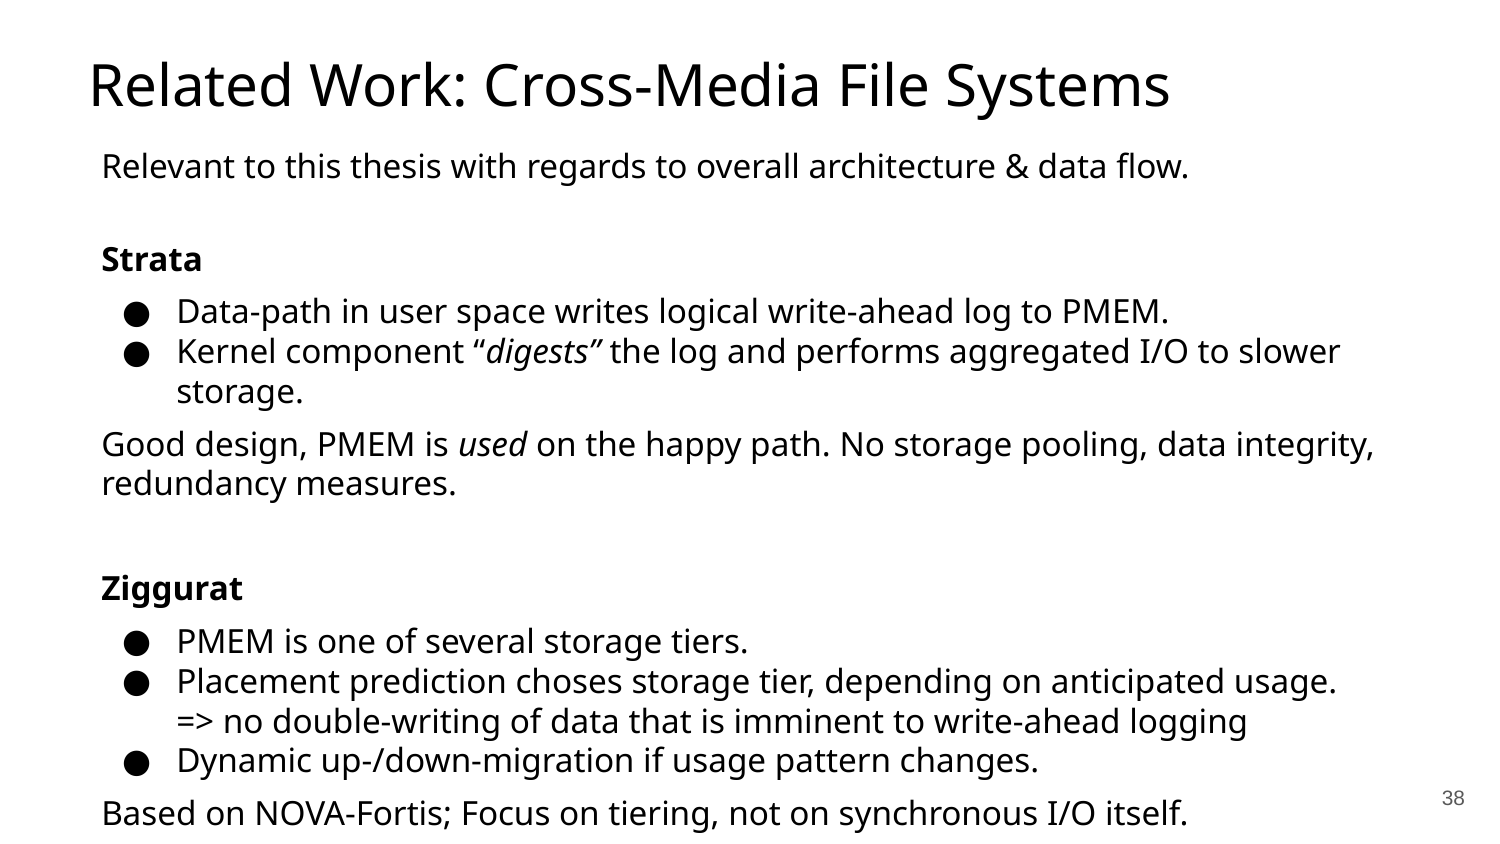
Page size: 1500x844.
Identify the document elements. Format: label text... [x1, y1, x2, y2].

slide_number <number> [1389, 764, 1480, 830]
text_box Relevant to this thesis with regards to overall architecture & data flow. Strata Data-path in user space writes logical write-ahead log to PMEM. Kernel component “digests” the log and performs aggregated I/O to slower storage. Good design, PMEM is used on the happy path. No storage pooling, data integrity, redundancy measures. Ziggurat PMEM is one of several storage tiers. Placement prediction choses storage tier, depending on anticipated usage. => no double-writing of data that is imminent to write-ahead logging Dynamic up-/down-migration if usage pattern changes. Based on NOVA-Fortis; Focus on tiering, not on synchronous I/O itself. [86, 130, 1441, 776]
title Related Work: Cross-Media File Systems [73, 33, 1476, 165]
